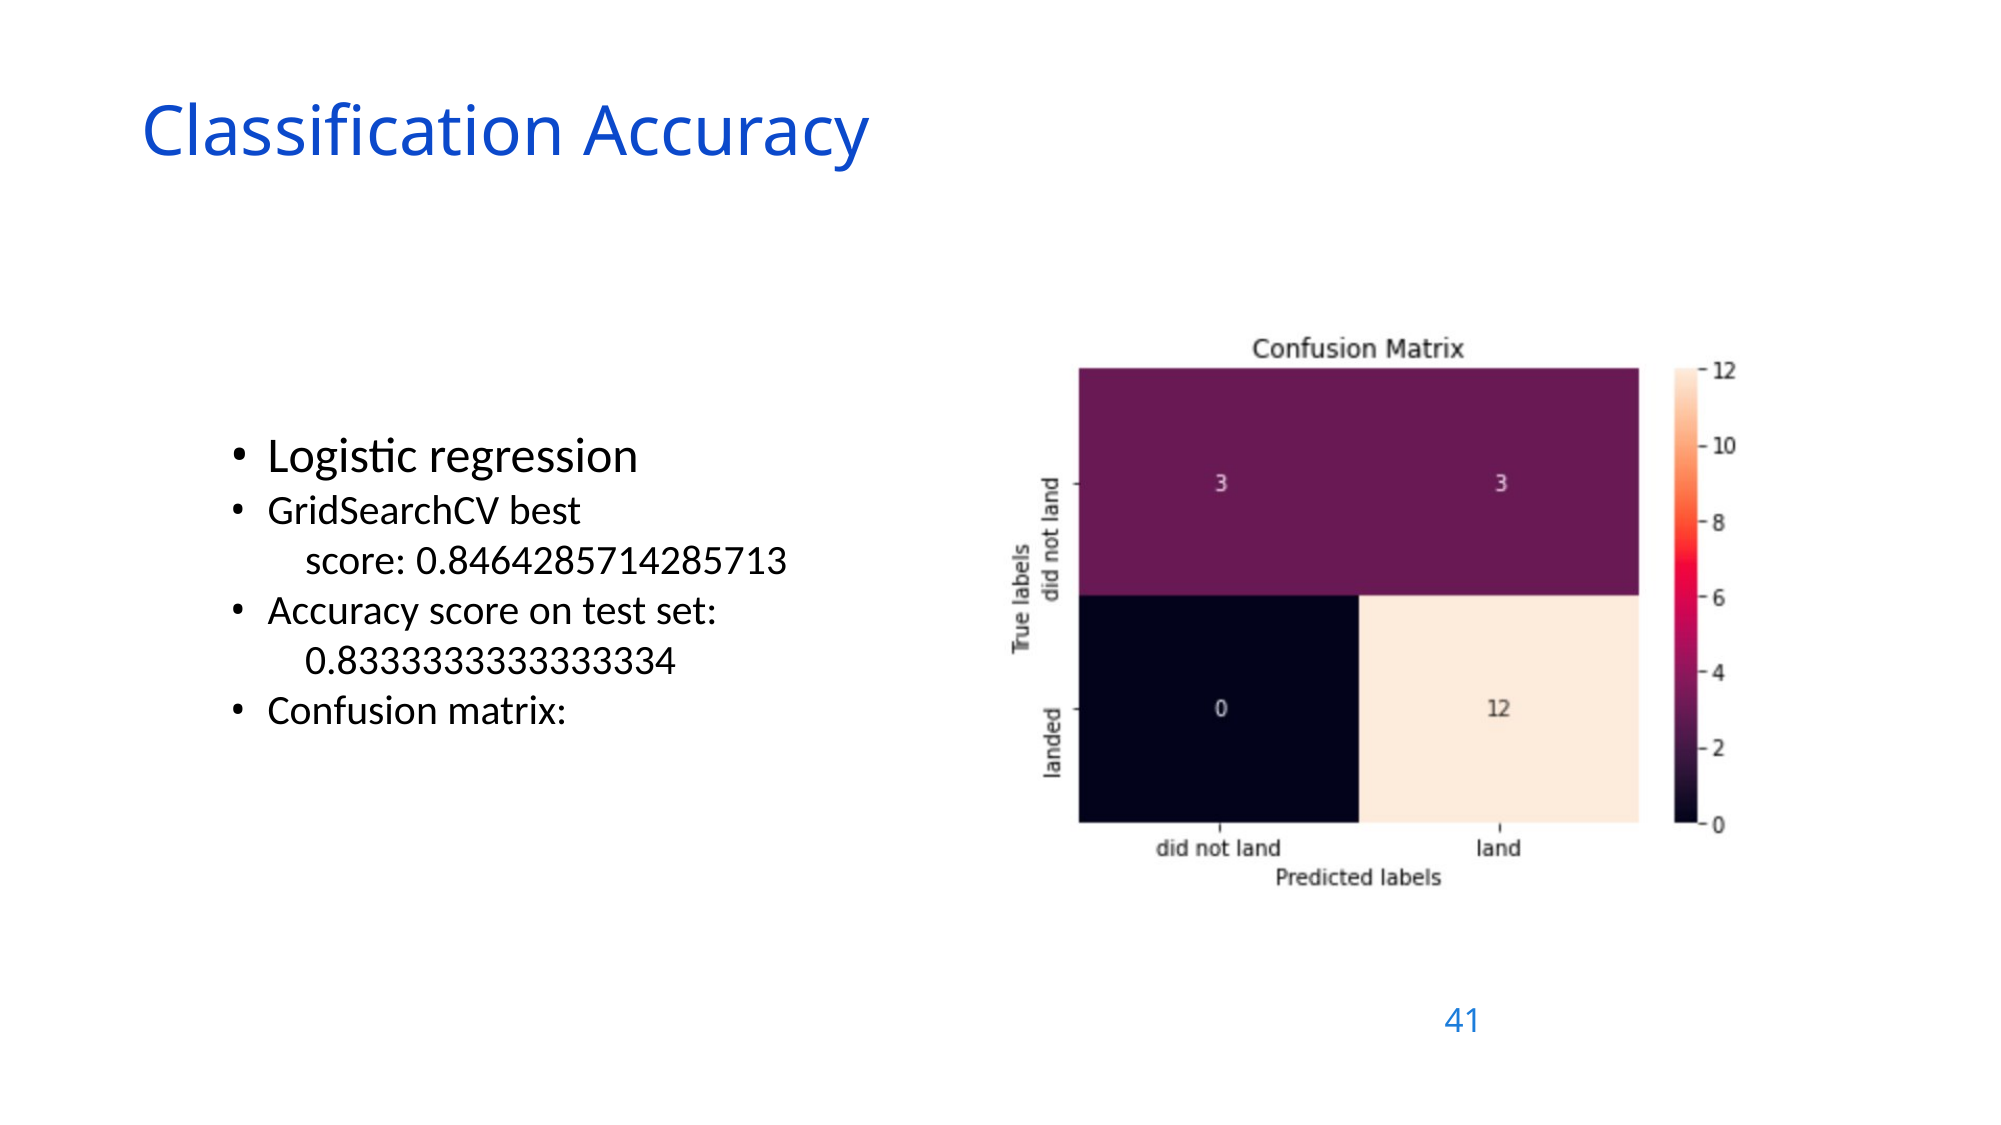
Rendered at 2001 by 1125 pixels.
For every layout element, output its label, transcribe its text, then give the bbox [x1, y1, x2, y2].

text_box Logistic regression​ GridSearchCV best score: 0.8464285714285713​ Accuracy score on test set: 0.8333333333333334​ Confusion matrix:​ [215, 415, 948, 744]
slide_number 43 [1429, 988, 1880, 1055]
text_box Classification Accuracy [126, 88, 1852, 179]
picture [987, 314, 1756, 904]
